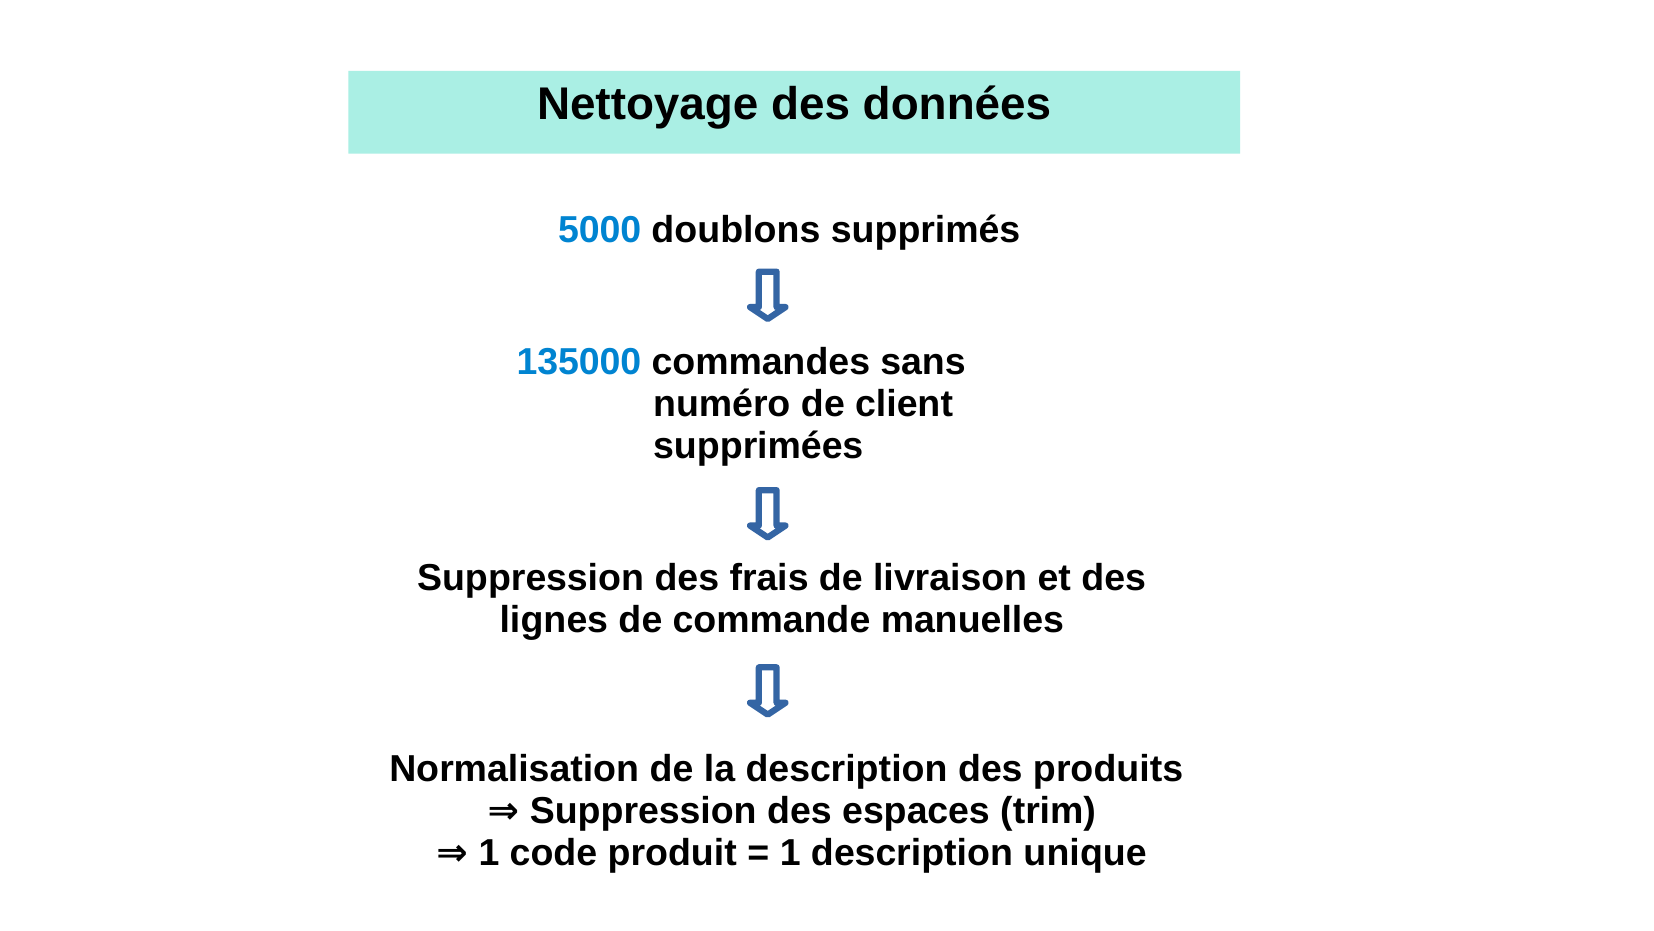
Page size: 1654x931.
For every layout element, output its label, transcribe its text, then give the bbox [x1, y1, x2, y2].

text_box [750, 490, 786, 538]
text_box 135000 commandes sans numéro de client supprimées [501, 332, 992, 474]
text_box Suppression des frais de livraison et des lignes de commande manuelles [402, 549, 1162, 649]
text_box Nettoyage des données [348, 70, 1241, 154]
text_box [750, 667, 786, 715]
text_box 5000 doublons supprimés [543, 200, 1036, 258]
text_box [750, 271, 786, 319]
text_box Normalisation de la description des produits ⇒ Suppression des espaces (trim) ⇒ 1 code produit = 1 description unique [374, 739, 1210, 881]
